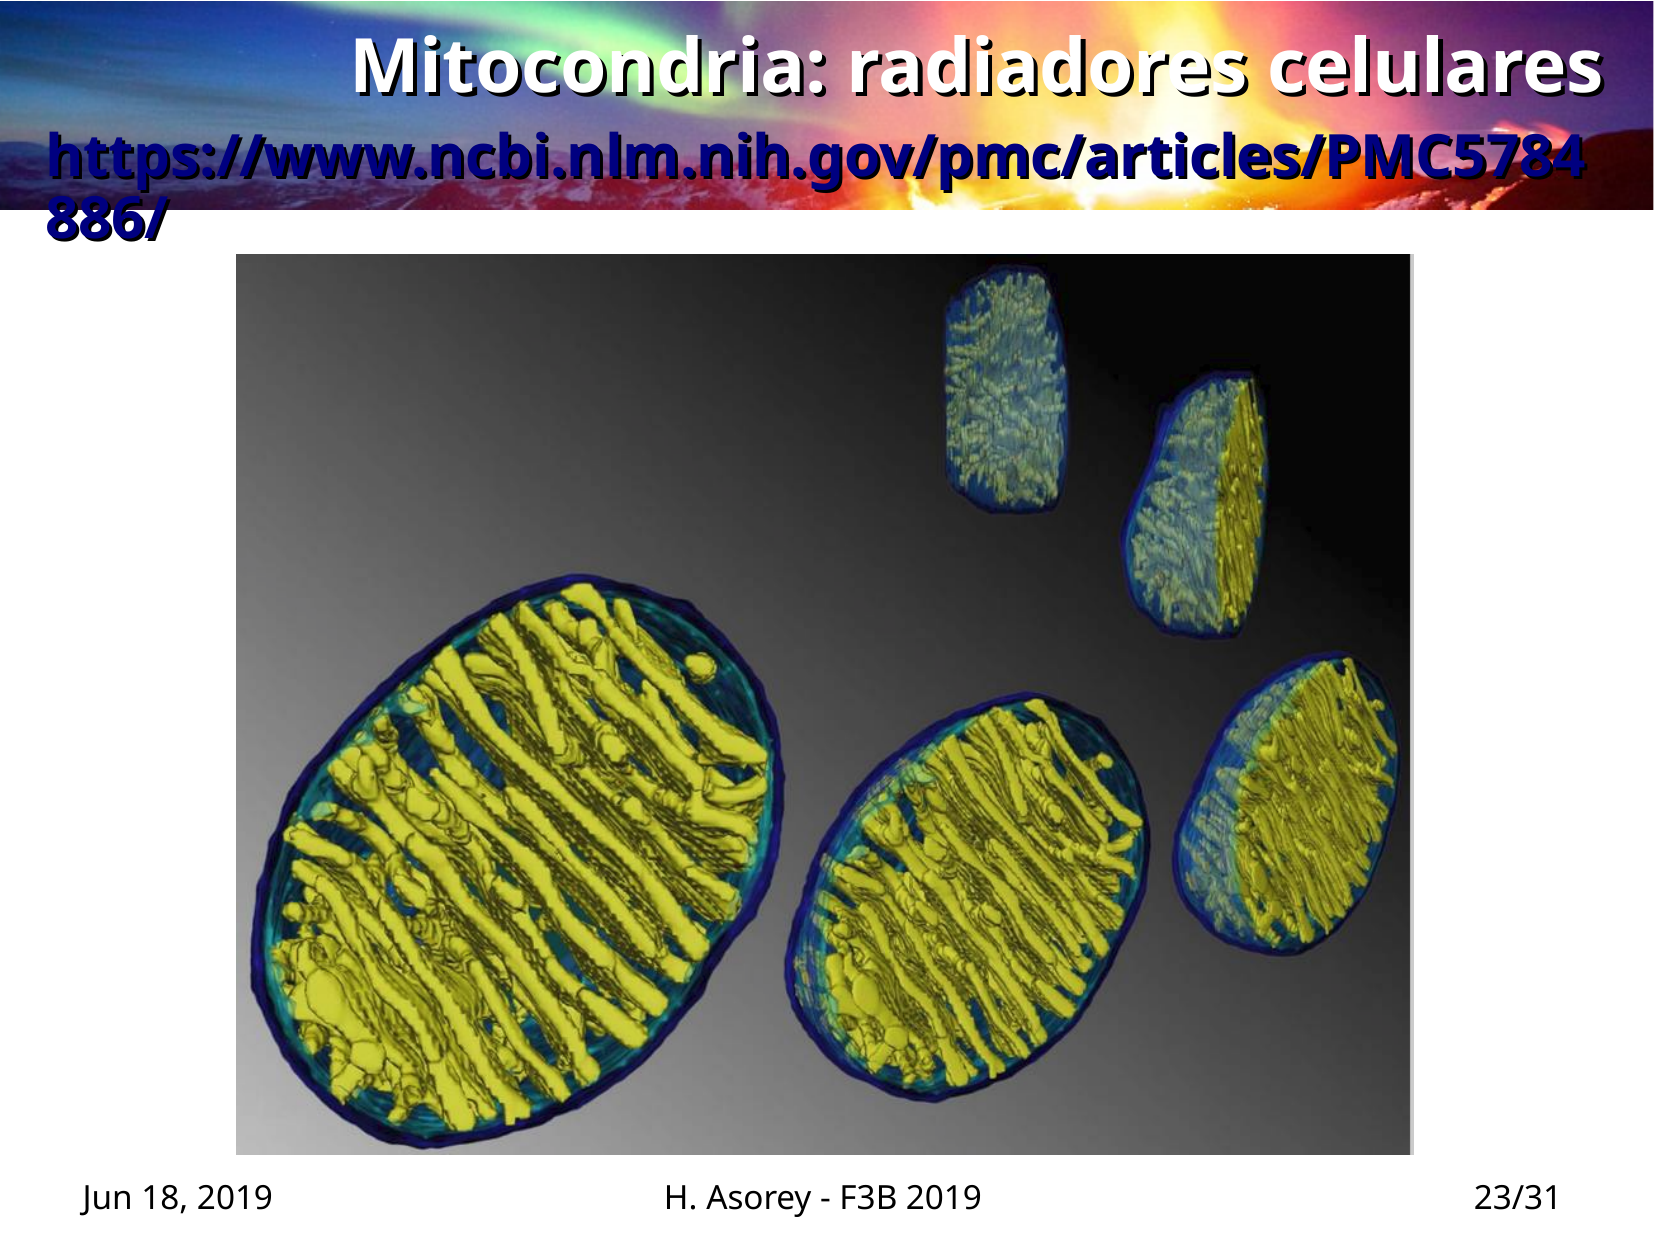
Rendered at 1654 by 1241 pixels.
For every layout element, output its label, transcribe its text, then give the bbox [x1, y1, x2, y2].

title Mitocondria: radiadores celulares https://www.ncbi.nlm.nih.gov/pmc/articles/PMC5784886/ [45, 15, 1606, 191]
picture [0, 1, 1654, 210]
picture [236, 254, 1414, 1156]
